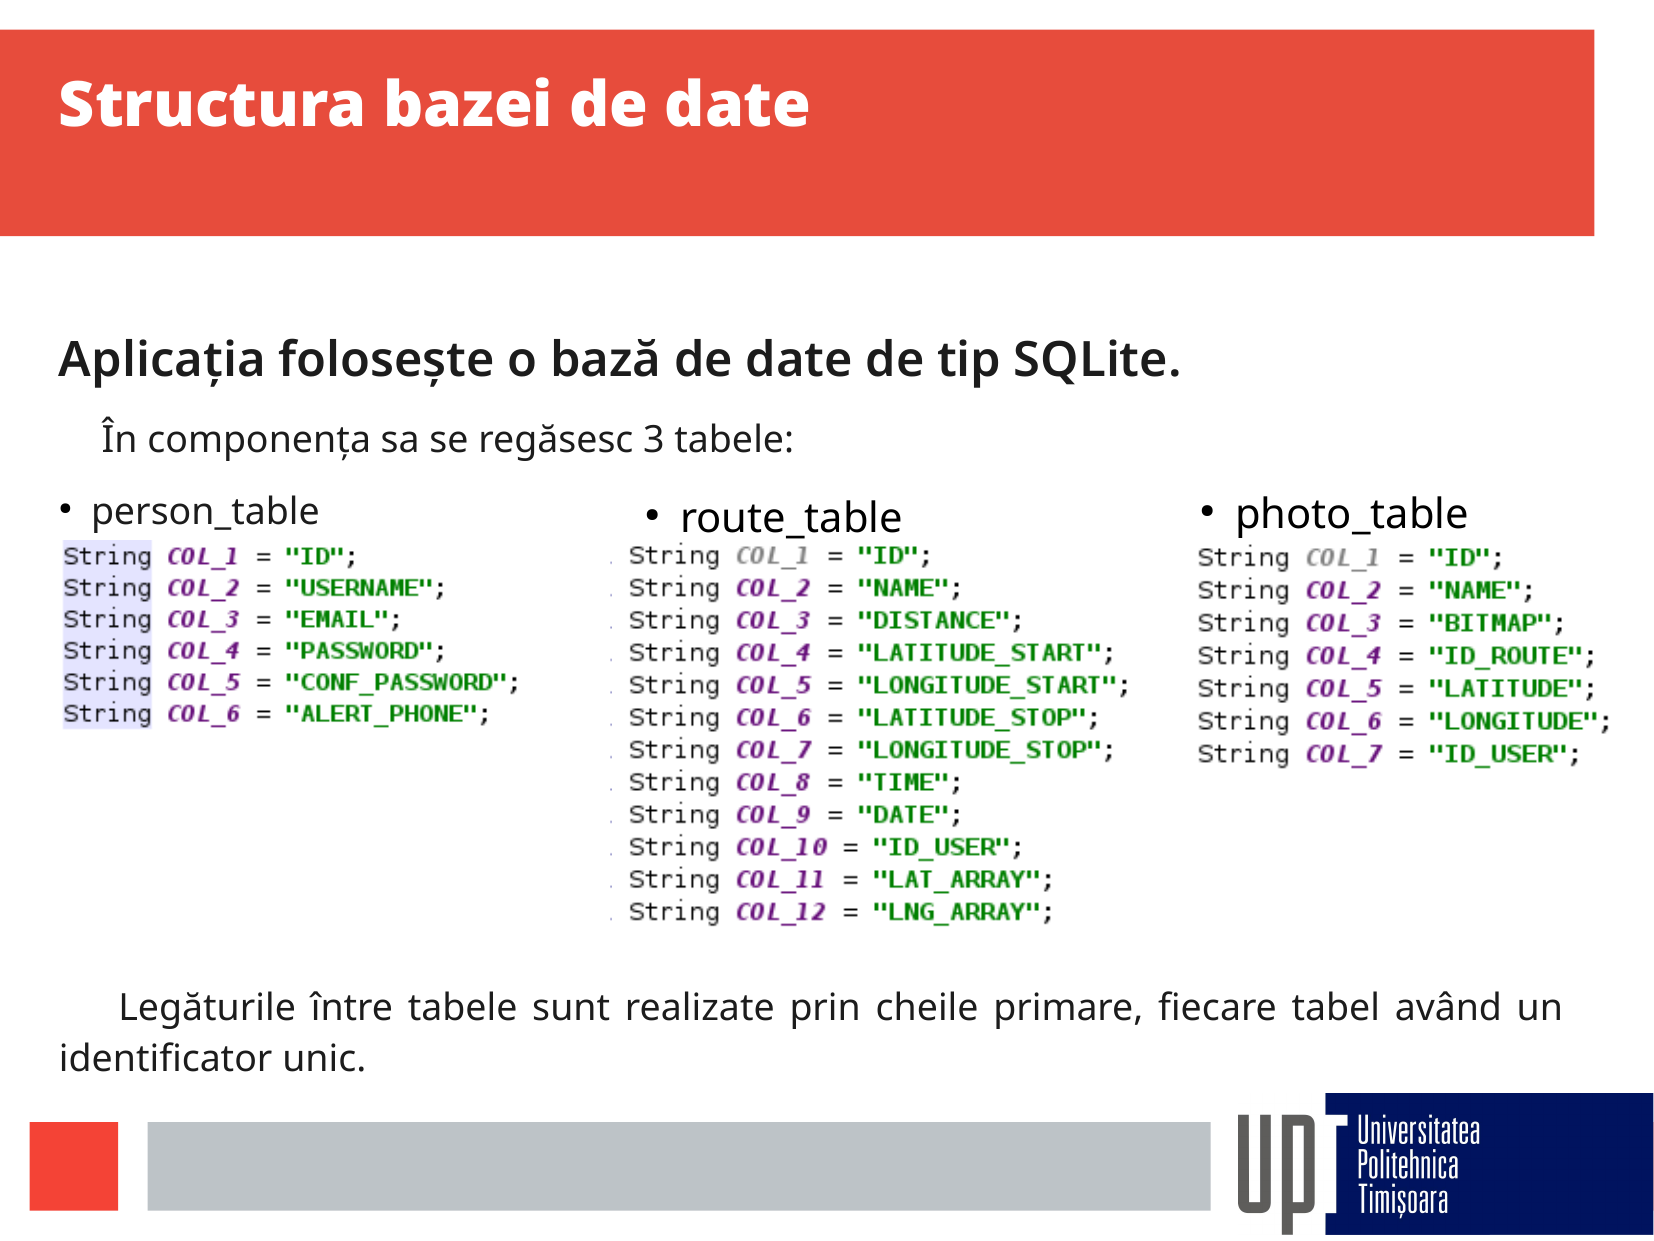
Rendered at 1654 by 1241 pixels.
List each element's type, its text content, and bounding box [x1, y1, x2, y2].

list Aplicația folosește o bază de date de tip SQLite. În componența sa se regăsesc 3 tabele: person_table Legăturile între tabele sunt realizate prin cheile primare, fiecare tabel având un identificator unic. [59, 736, 1565, 1093]
picture [1238, 1093, 1654, 1235]
list Aplicația folosește o bază de date de tip SQLite. În componența sa se regăsesc 3 tabele: person_table Legăturile între tabele sunt realizate prin cheile primare, fiecare tabel având un identificator unic. [59, 324, 1565, 540]
text_box route_table [630, 480, 932, 540]
picture [56, 540, 1654, 931]
title Structura bazei de date [59, 59, 1595, 207]
text_box photo_table [1185, 476, 1497, 540]
